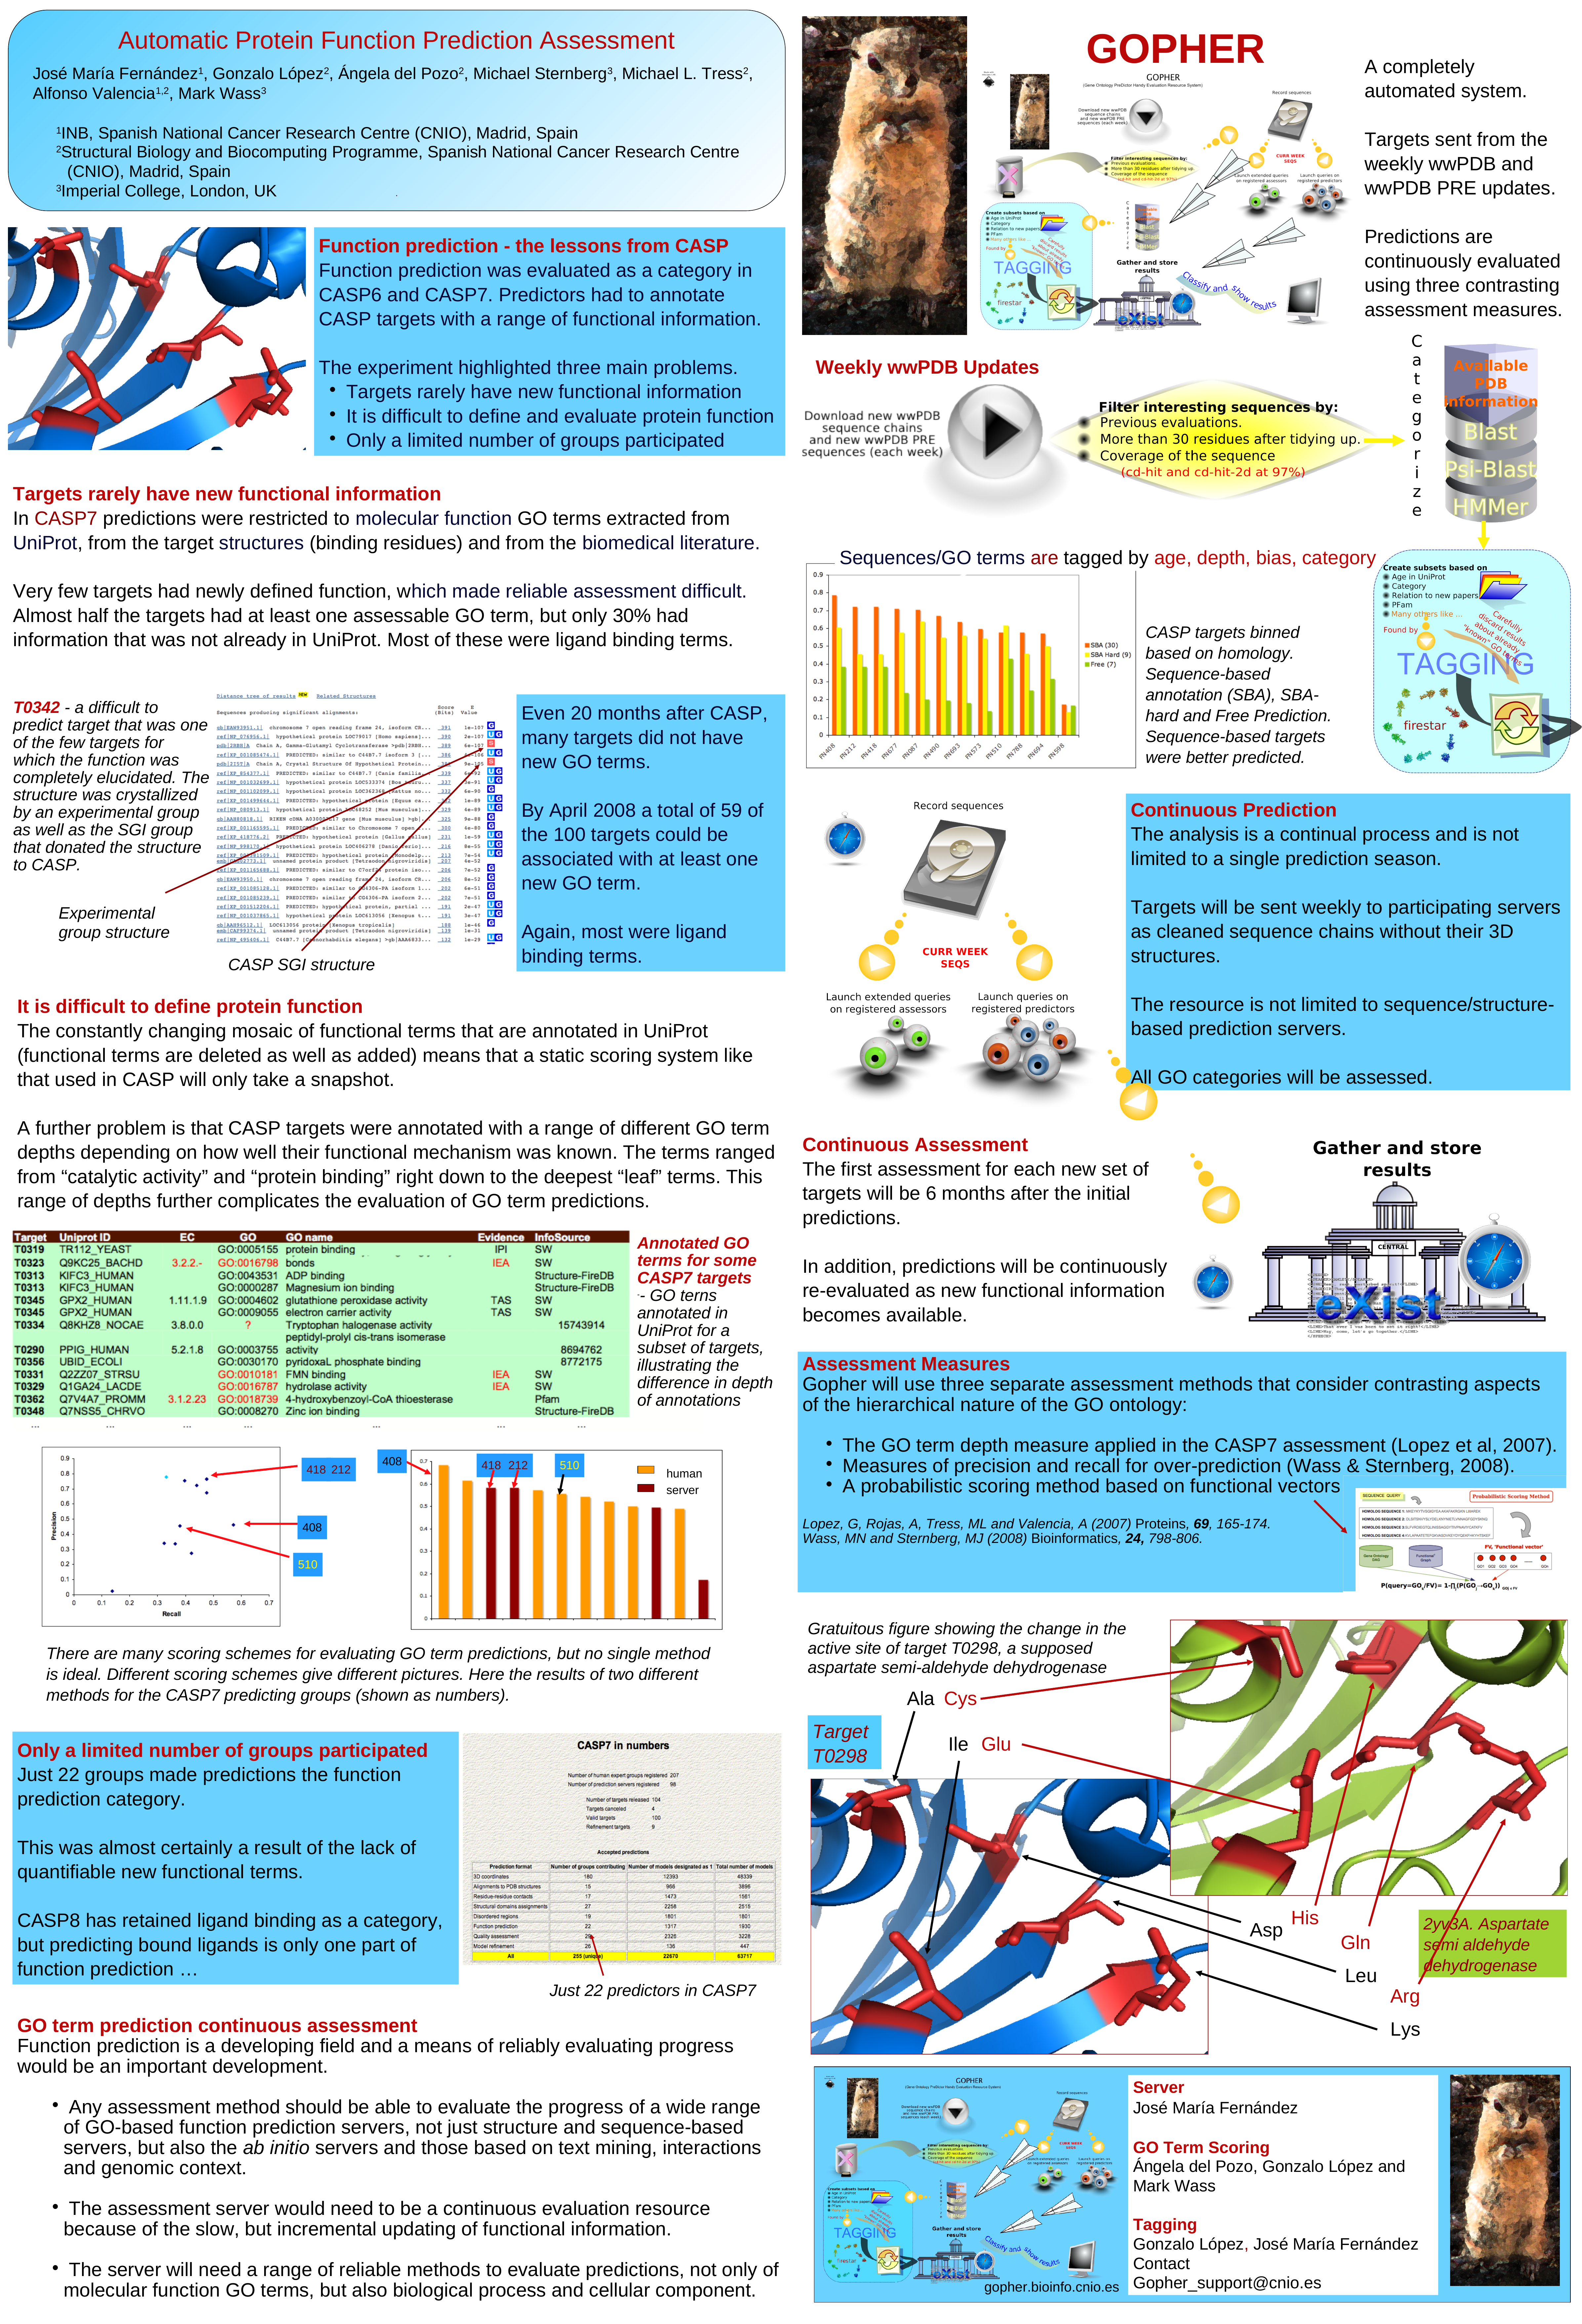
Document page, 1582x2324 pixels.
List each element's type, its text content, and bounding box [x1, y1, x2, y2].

text_box Function prediction - the lessons from CASP Function prediction was evaluated as a category in CASP6 and CASP7. Predictors had to annotate CASP targets with a range of functional information. The experiment highlighted three main problems. Targets rarely have new functional information It is difficult to define and evaluate protein function Only a limited number of groups participated [314, 227, 786, 456]
picture [1190, 1153, 1240, 1224]
text_box It is difficult to define protein function The constantly changing mosaic of functional terms that are annotated in UniProt (functional terms are deleted as well as added) means that a static scoring system like that used in CASP will only take a snapshot. A further problem is that CASP targets were annotated with a range of different GO term depths depending on how well their functional mechanism was known. The terms ranged from “catalytic activity” and “protein binding” right down to the deepest “leaf” terms. This range of depths further complicates the evaluation of GO term predictions. [12, 988, 786, 1241]
picture [816, 802, 1157, 1120]
picture [802, 376, 1382, 519]
text_box GO term prediction continuous assessment Function prediction is a developing field and a means of reliably evaluating progress would be an important development. Any assessment method should be able to evaluate the progress of a wide range of GO-based function prediction servers, not just structure and sequence-based servers, but also the ab initio servers and those based on text mining, interactions and genomic context. The assessment server would need to be a continuous evaluation resource because of the slow, but incremental updating of functional information. The server will need a range of reliable methods to evaluate predictions, not only of molecular function GO terms, but also biological process and cellular component. [12, 2011, 786, 2306]
text_box 212 [503, 1453, 533, 1477]
text_box Gln [1336, 1926, 1390, 1956]
picture [1170, 1620, 1567, 1895]
picture [1190, 1255, 1235, 1312]
text_box T0342 - a difficult to predict target that was one of the few targets for which the function was completely elucidated. The structure was crystallized by an experimental group as well as the SGI group that donated the structure to CASP. [8, 694, 215, 879]
text_box Even 20 months after CASP, many targets did not have new GO terms. By April 2008 a total of 59 of the 100 targets could be associated with at least one new GO term. Again, most were ligand binding terms. [516, 694, 786, 972]
text_box 2yv3A. Aspartate semi aldehyde dehydrogenase [1424, 1909, 1567, 1977]
text_box His [1286, 1901, 1340, 1931]
text_box Ala [902, 1682, 939, 1712]
text_box 2yv3A. Aspartate semi aldehyde dehydrogenase [1418, 1909, 1456, 1977]
picture [822, 2075, 1120, 2286]
picture [211, 690, 513, 944]
picture [1343, 1475, 1575, 1620]
text_box Only a limited number of groups participated Just 22 groups made predictions the function prediction category. This was almost certainly a result of the lack of quantifiable new functional terms. CASP8 has retained ligand binding as a category, but predicting bound ligands is only one part of function prediction … [12, 1731, 459, 1984]
text_box CASP targets binned based on homology. Sequence-based annotation (SBA), SBA-hard and Free Prediction. Sequence-based targets were better predicted. [1140, 618, 1352, 769]
picture [811, 1779, 1208, 2054]
picture [1249, 1141, 1546, 1339]
text_box [814, 2066, 1570, 2303]
text_box 418 [302, 1458, 326, 1481]
text_box [638, 1484, 654, 1492]
text_box 408 [377, 1449, 407, 1473]
text_box Continuous Assessment The first assessment for each new set of targets will be 6 months after the initial predictions. In addition, predictions will be continuously re-evaluated as new functional information becomes available. [797, 1128, 1178, 1328]
text_box 510 [293, 1553, 323, 1577]
picture [41, 1446, 281, 1627]
text_box Continuous Prediction The analysis is a continual process and is not limited to a single prediction season. Targets will be sent weekly to participating servers as cleaned sequence chains without their 3D structures. The resource is not limited to sequence/structure-based prediction servers. All GO categories will be assessed. [1126, 793, 1570, 1090]
text_box GOPHER [988, 17, 1364, 74]
text_box Cys [939, 1682, 993, 1712]
text_box Server José María Fernández GO Term Scoring Ángela del Pozo, Gonzalo López and Mark Wass Tagging Gonzalo López, José María Fernández Contact Gopher_support@cnio.es [1128, 2075, 1439, 2295]
text_box gopher.bioinfo.cnio.es [979, 2277, 1124, 2297]
text_box human [662, 1462, 719, 1486]
picture [802, 16, 967, 335]
text_box 408 [297, 1515, 327, 1539]
text_box 212 [326, 1458, 356, 1481]
text_box Weekly wwPDB Updates [797, 351, 1058, 381]
text_box Automatic Protein Function Prediction Assessment . [8, 10, 786, 211]
picture [12, 1241, 703, 1431]
text_box [1343, 1475, 1566, 1612]
text_box Gratuitous figure showing the change in the active site of target T0298, a supposed aspartate semi-aldehyde dehydrogenase [803, 1616, 1158, 1680]
text_box 510 [555, 1453, 585, 1477]
text_box José María Fernández1, Gonzalo López2, Ángela del Pozo2, Michael Sternberg3, Michael L. Tress2, Alfonso Valencia1,2, Mark Wass3 1INB, Spanish National Cancer Research Centre (CNIO), Madrid, Spain 2Structural Biology and Biocomputing Programme, Spanish National Cancer Research Centre (CNIO), Madrid, Spain 3Imperial College, London, UK [28, 58, 769, 205]
text_box Targets rarely have new functional information In CASP7 predictions were restricted to molecular function GO terms extracted from UniProt, from the target structures (binding residues) and from the biomedical literature. Very few targets had newly defined function, which made reliable assessment difficult. Almost half the targets had at least one assessable GO term, but only 30% had information that was not already in UniProt. Most of these were ligand binding terms. [8, 475, 786, 655]
text_box Sequences/GO terms are tagged by age, depth, bias, category [834, 541, 1385, 571]
text_box server [661, 1478, 708, 1502]
text_box Target T0298 [808, 1715, 881, 1769]
text_box 418 [476, 1453, 503, 1477]
text_box Just 22 predictors in CASP7 [533, 1975, 773, 2005]
text_box Ile [943, 1727, 997, 1757]
text_box Arg [1385, 1980, 1439, 2010]
picture [463, 1733, 781, 1965]
text_box Leu [1340, 1959, 1394, 1989]
text_box [638, 1466, 654, 1473]
picture [1412, 335, 1538, 522]
picture [1373, 550, 1582, 773]
text_box A completely automated system. Targets sent from the weekly wwPDB and wwPDB PRE updates. Predictions are continuously evaluated using three contrasting assessment measures. [1359, 50, 1575, 323]
text_box Asp [1245, 1914, 1299, 1943]
text_box Annotated GO terms for some CASP7 targets - GO terns annotated in UniProt for a subset of targets, illustrating the difference in depth of annotations [632, 1230, 786, 1414]
text_box Glu [997, 1727, 1030, 1757]
picture [1450, 2075, 1560, 2286]
text_box CASP SGI structure [215, 950, 389, 979]
picture [979, 70, 1352, 334]
picture [410, 1449, 723, 1631]
picture [8, 227, 306, 450]
text_box There are many scoring schemes for evaluating GO term predictions, but no single method is ideal. Different scoring schemes give different pictures. Here the results of two different methods for the CASP7 predicting groups (shown as numbers). [41, 1637, 723, 1709]
text_box Lys [1385, 2013, 1440, 2043]
picture [806, 563, 1137, 769]
text_box Assessment Measures Gopher will use three separate assessment methods that consider contrasting aspects of the hierarchical nature of the GO ontology: The GO term depth measure applied in the CASP7 assessment (Lopez et al, 2007). Measures of precision and recall for over-prediction (Wass & Sternberg, 2008). A probabilistic scoring method based on functional vectors Lopez, G, Rojas, A, Tress, ML and Valencia, A (2007) Proteins, 69, 165-174. Wass, MN and Sternberg, MJ (2008) Bioinformatics, 24, 798-806. [797, 1351, 1566, 1593]
text_box Experimental group structure [54, 898, 182, 947]
